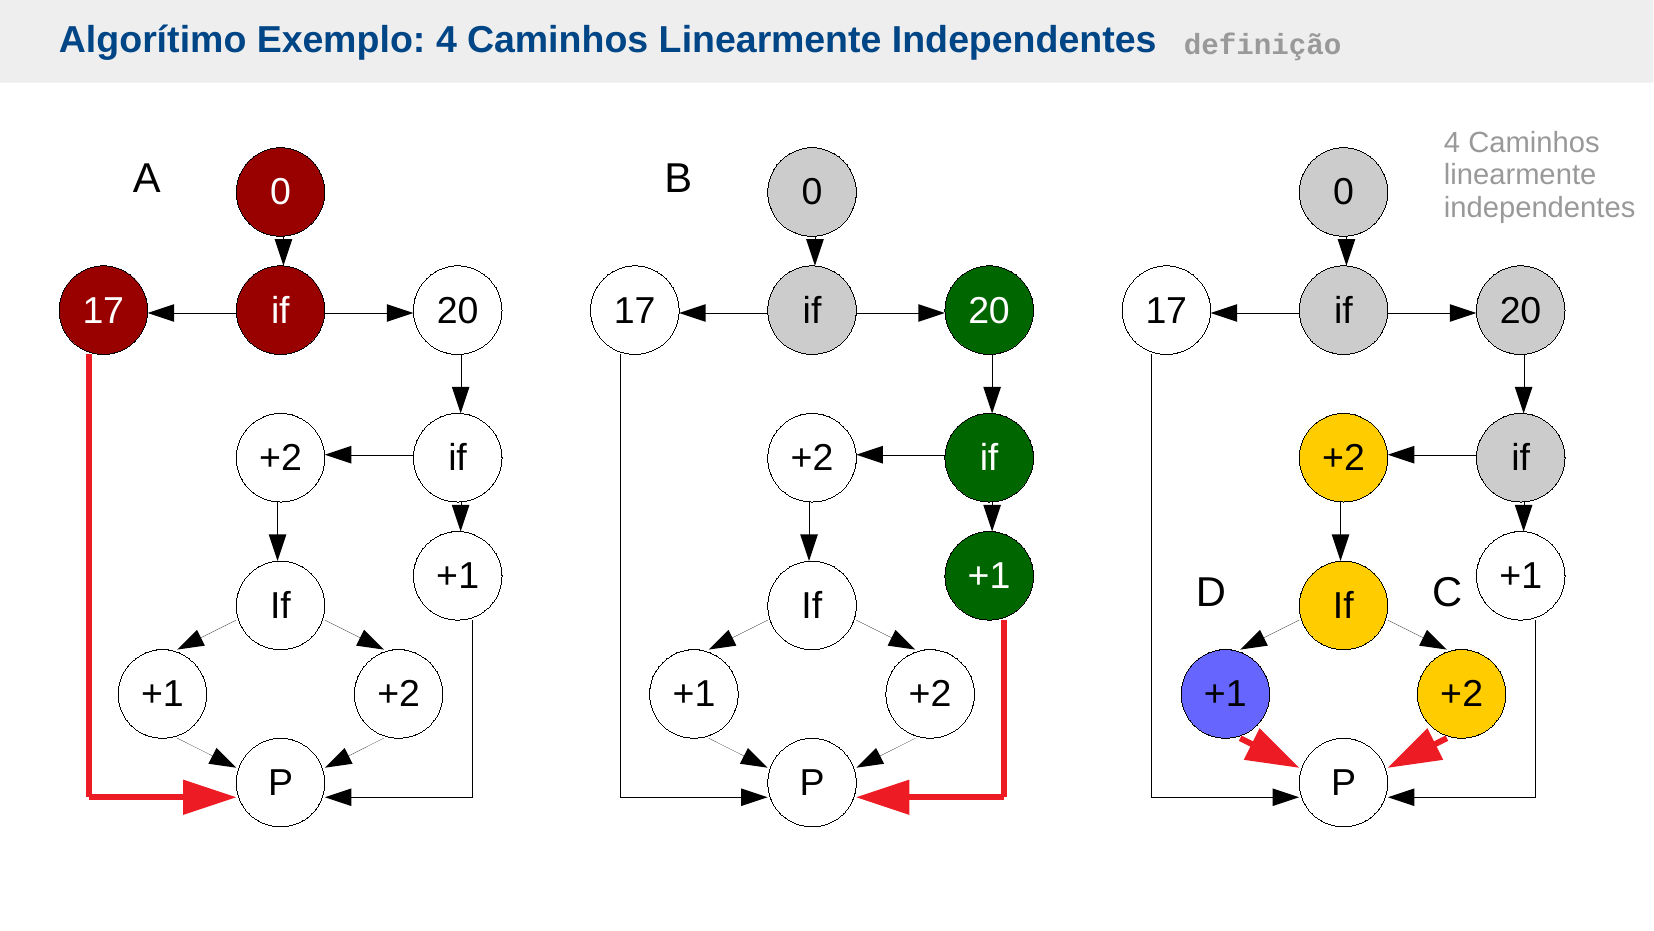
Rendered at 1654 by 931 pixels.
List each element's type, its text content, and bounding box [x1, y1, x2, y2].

text_box +2 [1299, 413, 1388, 503]
text_box 20 [1476, 265, 1566, 355]
text_box If [236, 561, 325, 650]
text_box If [767, 561, 857, 650]
text_box 20 [413, 265, 503, 355]
text_box +1 [944, 531, 1034, 621]
text_box if [767, 265, 857, 355]
text_box if [413, 413, 503, 503]
text_box 0 [236, 147, 325, 237]
title Algorítimo Exemplo: 4 Caminhos Linearmente Independentes [59, 14, 1182, 66]
text_box +1 [649, 649, 739, 739]
text_box definição [1169, 23, 1644, 71]
text_box 0 [767, 147, 857, 237]
text_box P [236, 738, 325, 827]
text_box If [1299, 561, 1388, 650]
text_box +2 [885, 649, 975, 739]
text_box +1 [413, 531, 503, 621]
text_box +1 [1181, 649, 1270, 739]
text_box [0, 0, 1654, 83]
text_box +2 [767, 413, 857, 503]
text_box +2 [354, 649, 443, 739]
text_box if [1299, 265, 1388, 355]
text_box +2 [1417, 649, 1506, 739]
text_box +2 [236, 413, 325, 503]
text_box C [1417, 561, 1477, 623]
text_box P [1299, 738, 1388, 827]
text_box P [767, 738, 857, 827]
text_box D [1181, 561, 1241, 623]
text_box B [649, 147, 709, 209]
text_box if [944, 413, 1034, 503]
text_box 0 [1299, 147, 1388, 237]
text_box A [118, 147, 178, 209]
text_box 17 [1122, 265, 1211, 355]
text_box +1 [1477, 531, 1566, 621]
text_box 4 Caminhos linearmente independentes [1429, 118, 1654, 237]
text_box if [236, 265, 325, 355]
text_box 17 [590, 265, 680, 355]
text_box if [1476, 413, 1566, 503]
text_box 17 [59, 265, 148, 355]
text_box +1 [118, 649, 207, 739]
text_box 20 [944, 265, 1034, 355]
